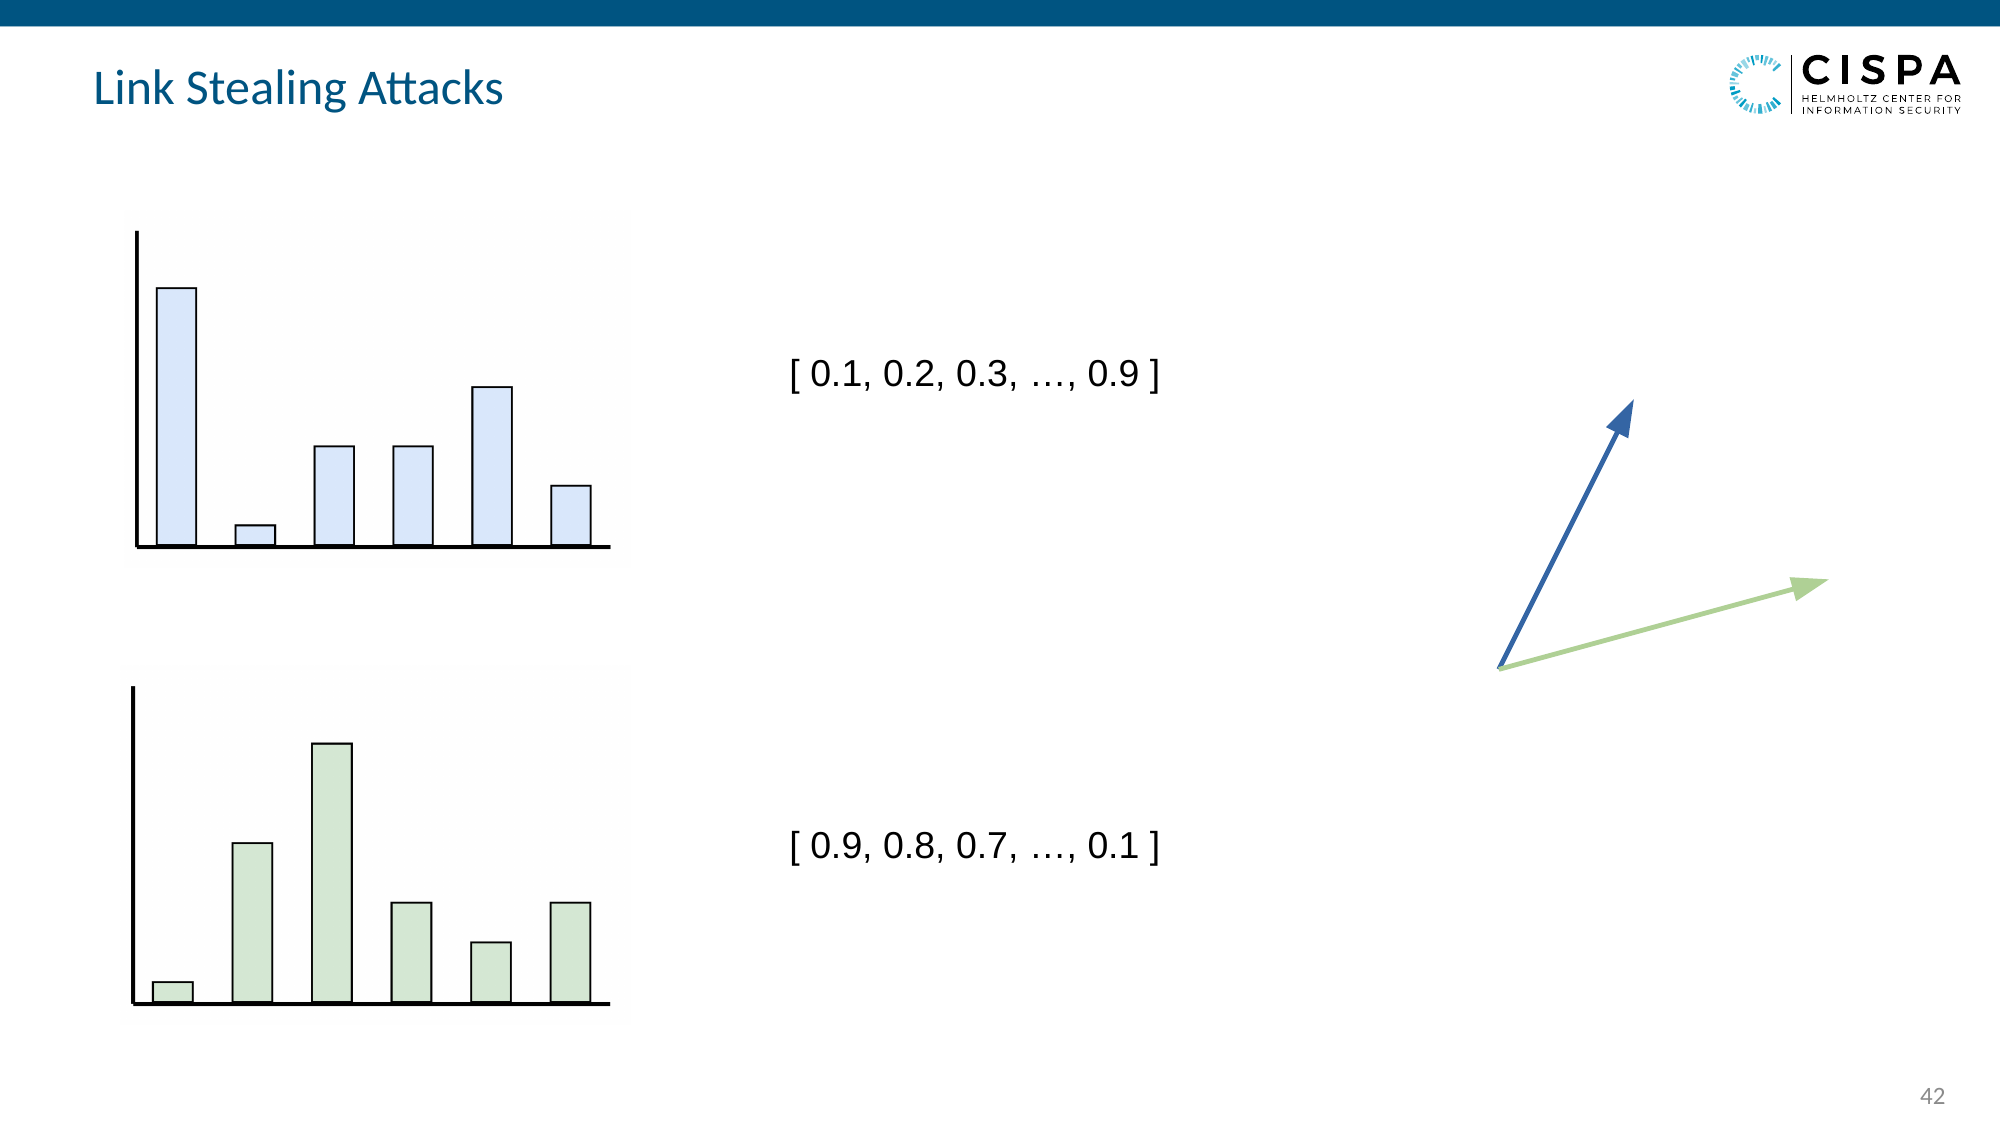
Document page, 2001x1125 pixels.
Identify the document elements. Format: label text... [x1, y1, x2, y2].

slide_number <number> [1870, 1065, 1961, 1125]
picture [124, 210, 631, 568]
picture [120, 665, 631, 1026]
text_box [ 0.9, 0.8, 0.7, …, 0.1 ] [774, 817, 1176, 875]
text_box [ 0.1, 0.2, 0.3, …, 0.9 ] [774, 345, 1176, 402]
title Link Stealing Attacks [78, 38, 1699, 131]
